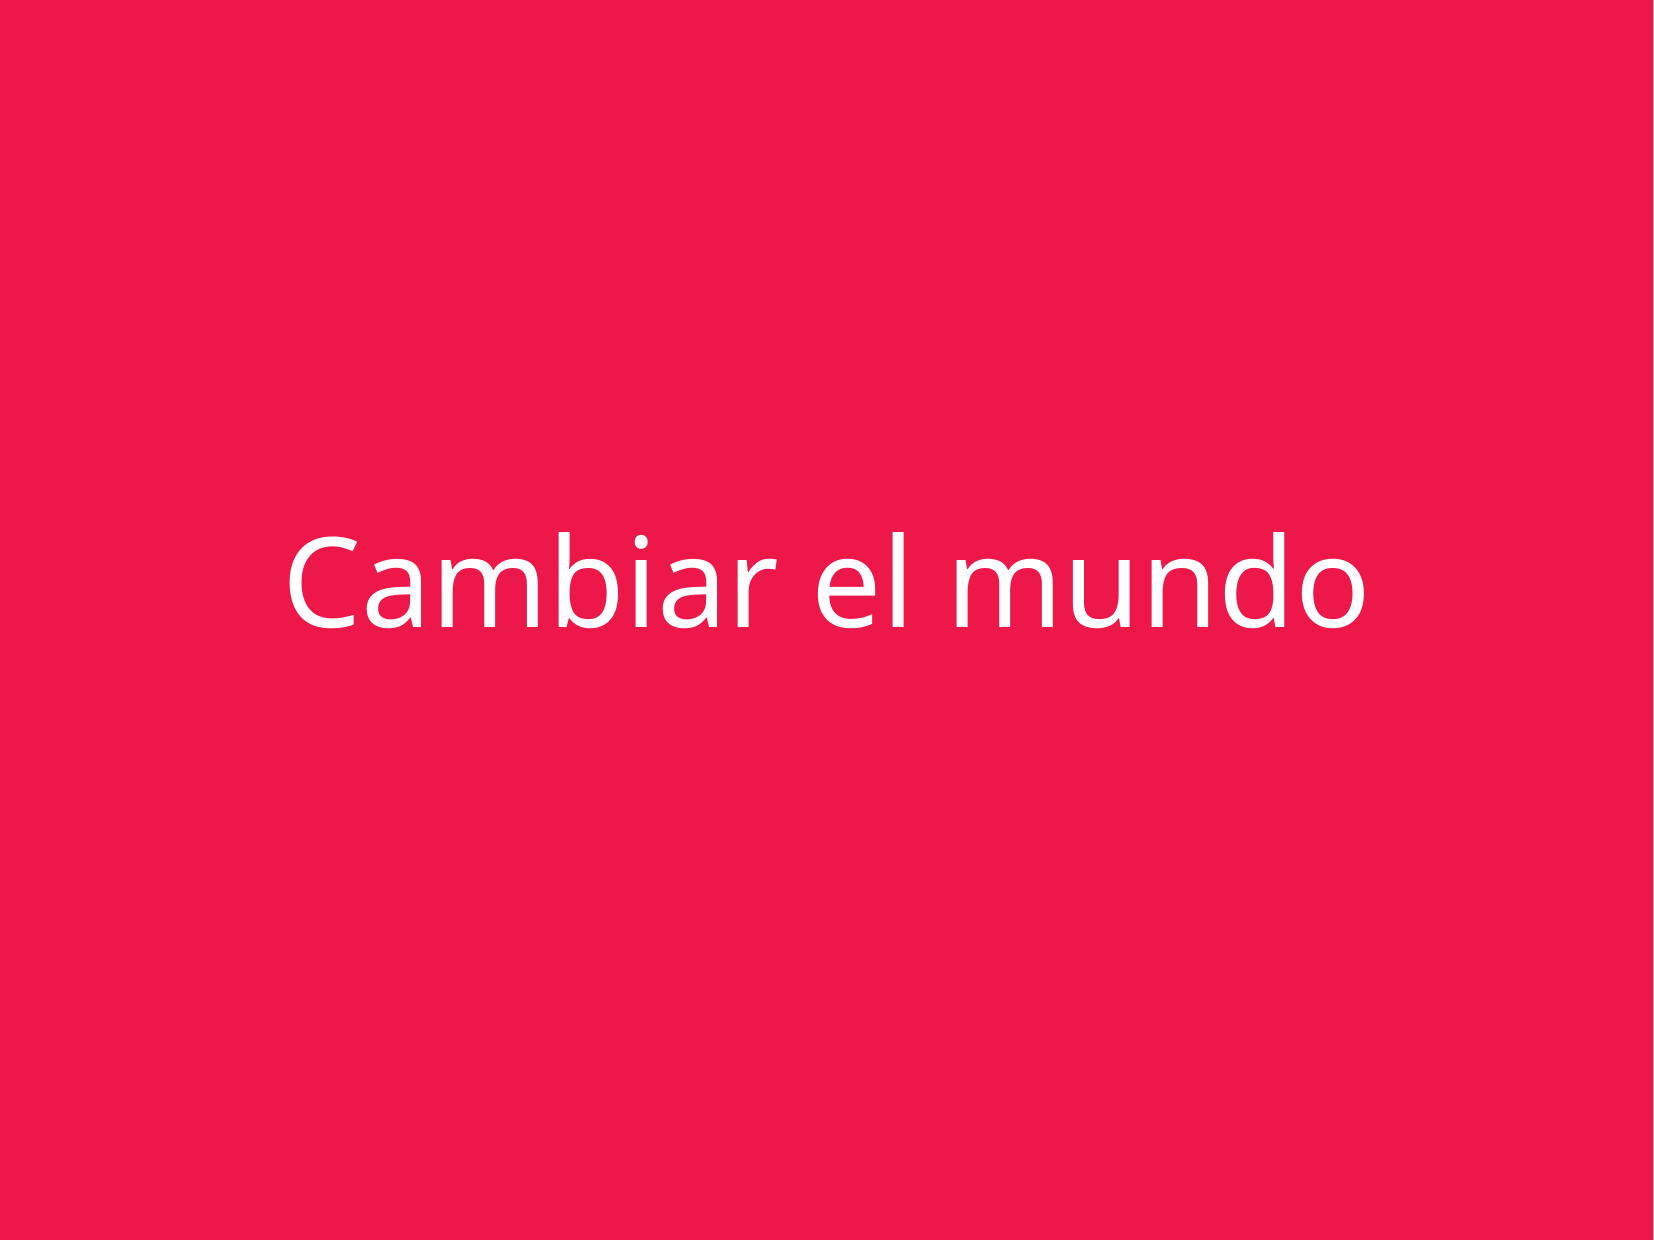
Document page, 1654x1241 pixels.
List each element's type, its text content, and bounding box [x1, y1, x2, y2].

subtitle Cambiar el mundo [82, 56, 1571, 1102]
